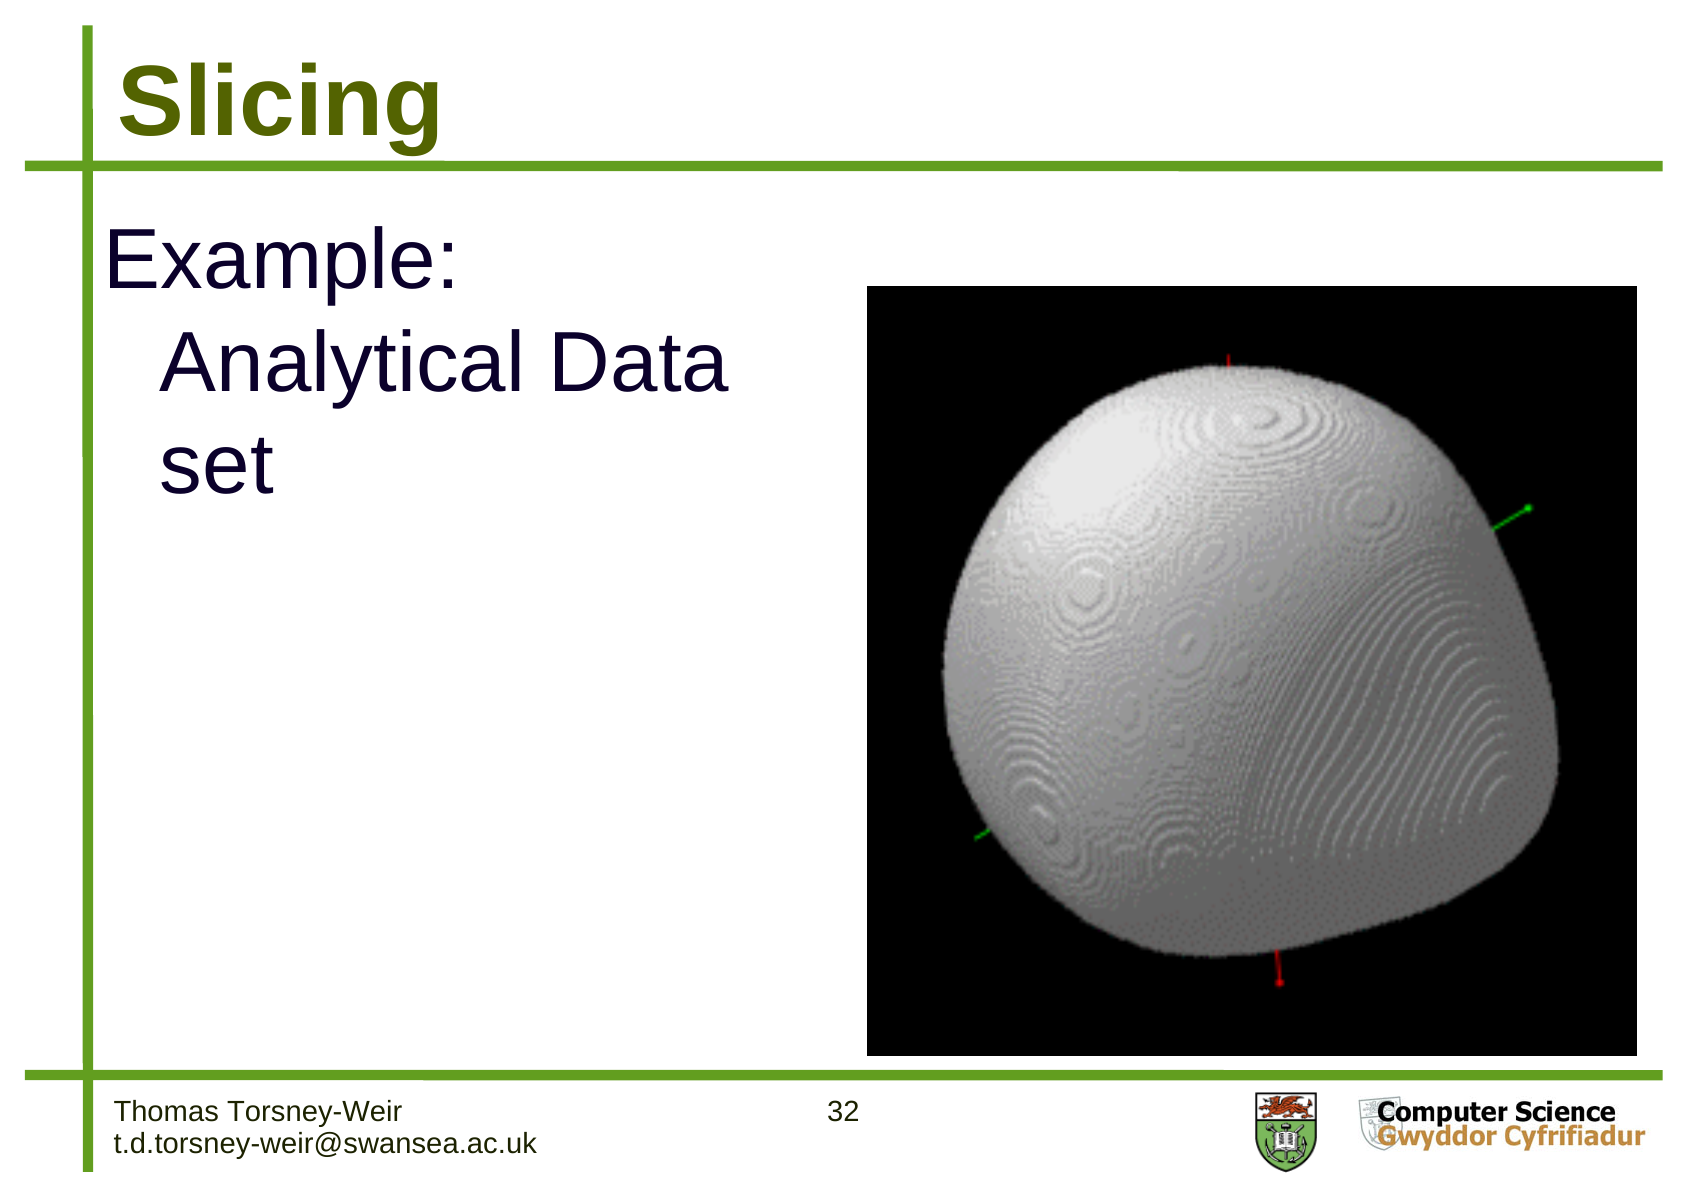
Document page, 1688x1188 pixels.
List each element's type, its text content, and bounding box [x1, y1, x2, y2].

list Example: Analytical Data set [87, 195, 845, 1046]
title Slicing [101, 29, 1666, 166]
picture [867, 286, 1637, 1056]
picture [1240, 1092, 1654, 1173]
